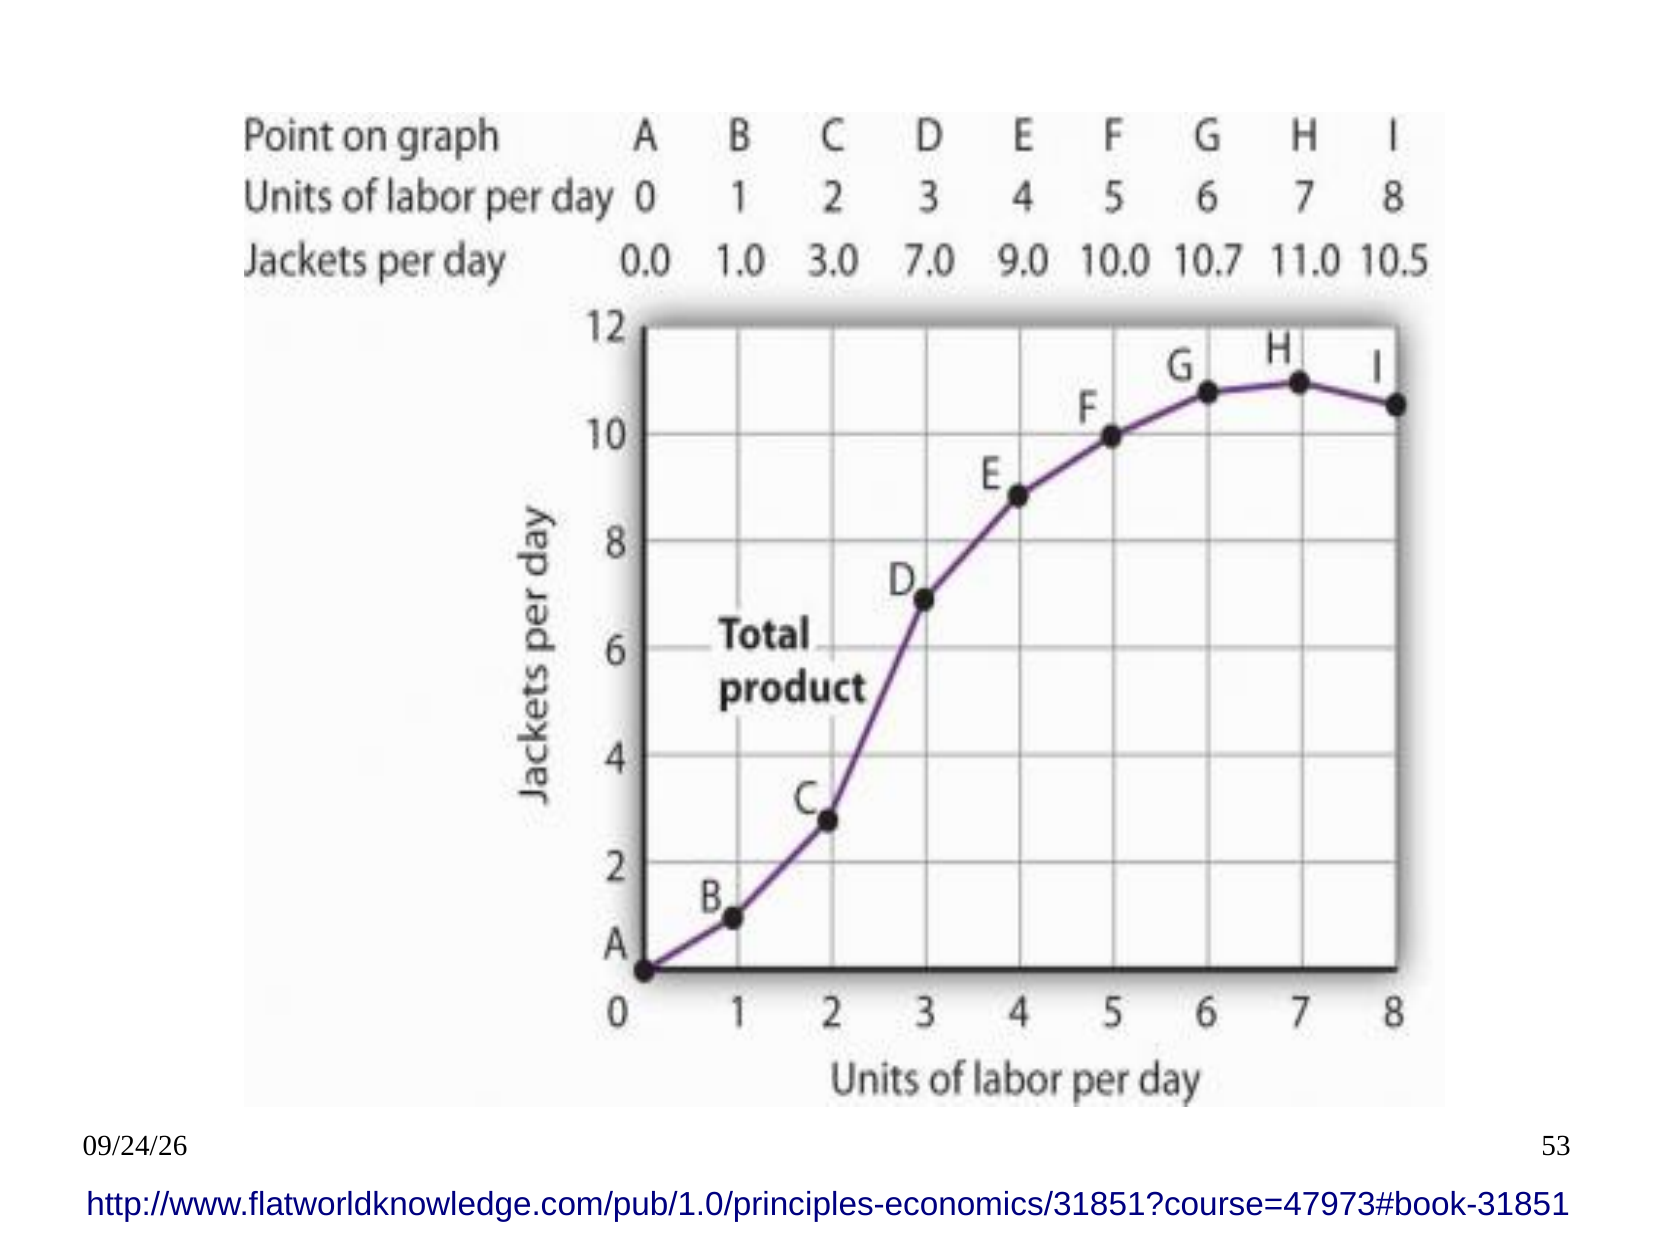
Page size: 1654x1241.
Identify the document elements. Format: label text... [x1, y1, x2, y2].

text_box http://www.flatworldknowledge.com/pub/1.0/principles-economics/31851?course=47973#book-31851 [35, 1177, 1632, 1240]
picture [244, 112, 1445, 1107]
